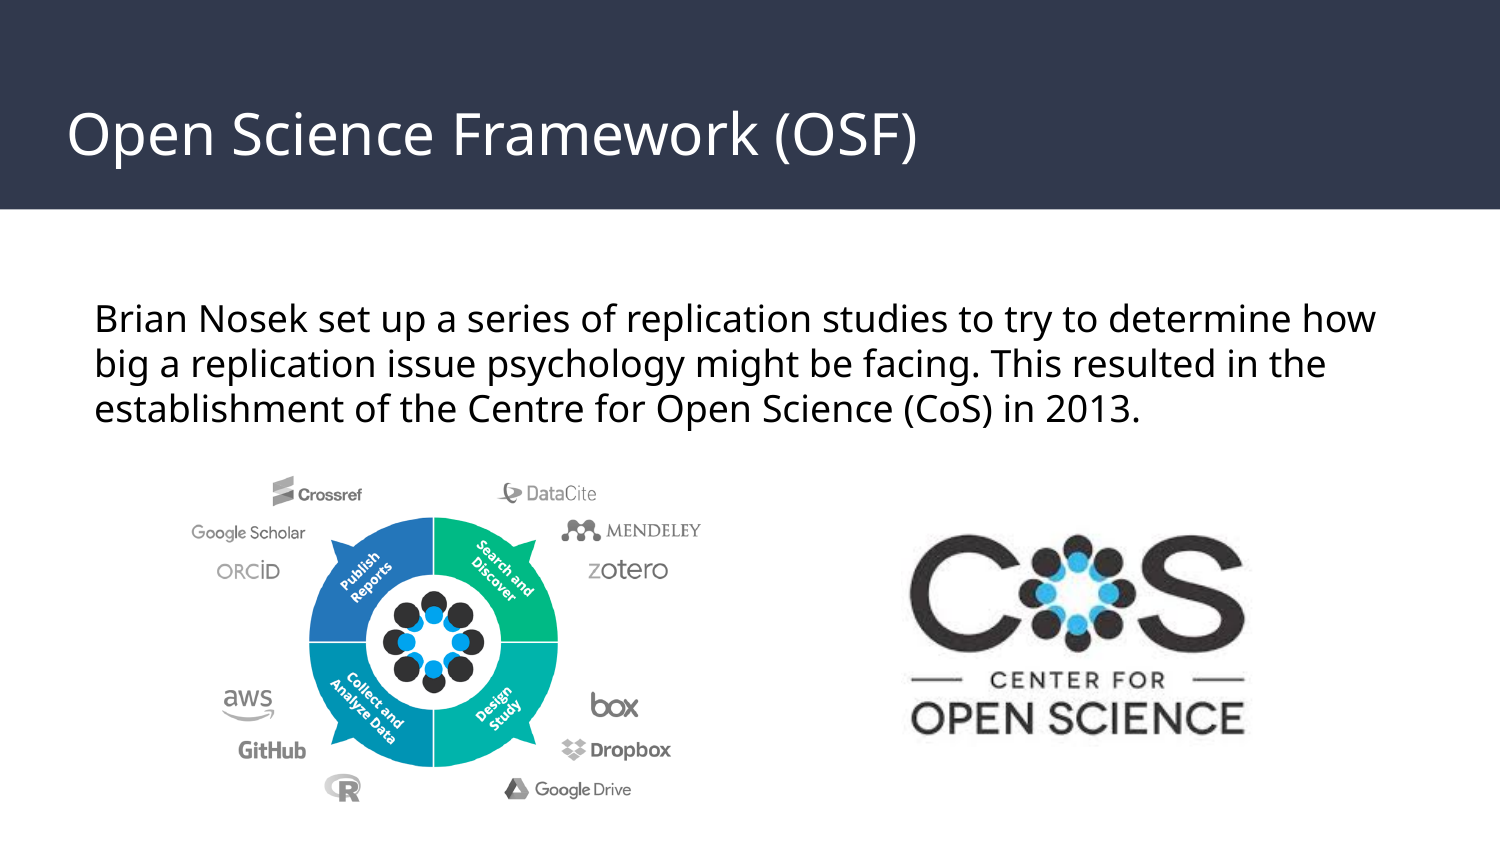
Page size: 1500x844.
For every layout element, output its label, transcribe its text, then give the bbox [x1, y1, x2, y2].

picture [901, 459, 1254, 811]
text_box Brian Nosek set up a series of replication studies to try to determine how big a replication issue psychology might be facing. This resulted in the establishment of the Centre for Open Science (CoS) in 2013. [79, 279, 1411, 454]
picture [185, 465, 710, 806]
title Open Science Framework (OSF) [51, 82, 1449, 185]
